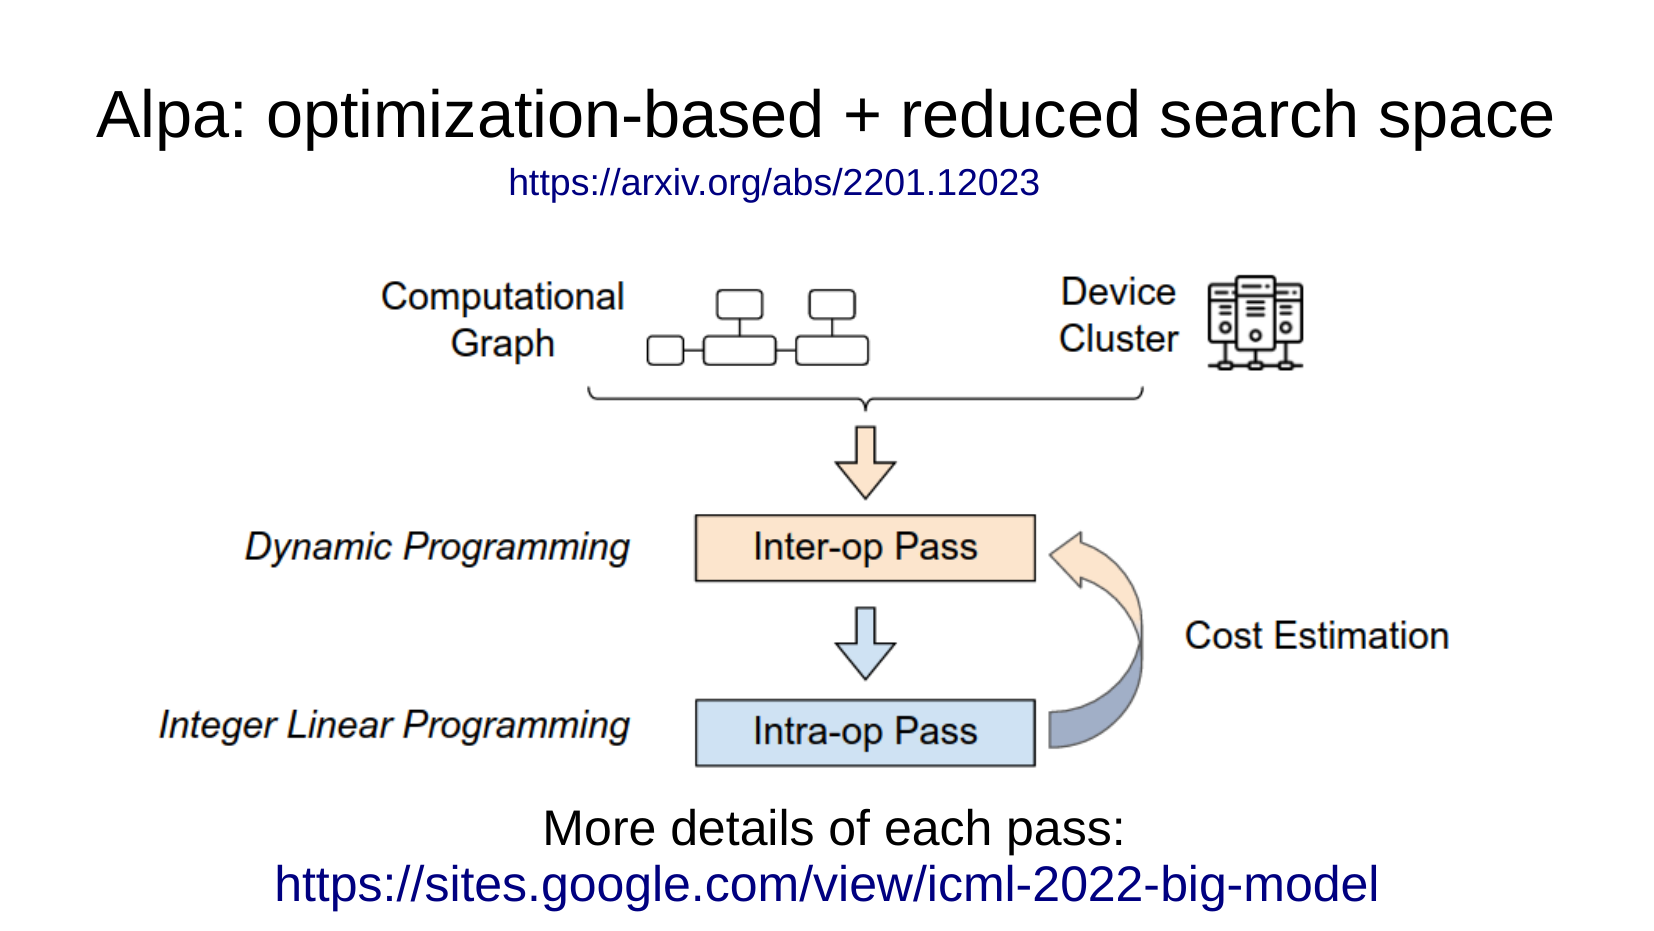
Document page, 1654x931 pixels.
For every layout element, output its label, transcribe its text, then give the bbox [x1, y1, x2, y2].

picture [89, 230, 1613, 792]
text_box More details of each pass: https://sites.google.com/view/icml-2022-big-model [15, 792, 1654, 920]
title Alpa: optimization-based + reduced search space [82, 37, 1571, 193]
text_box https://arxiv.org/abs/2201.12023 [493, 193, 1056, 212]
